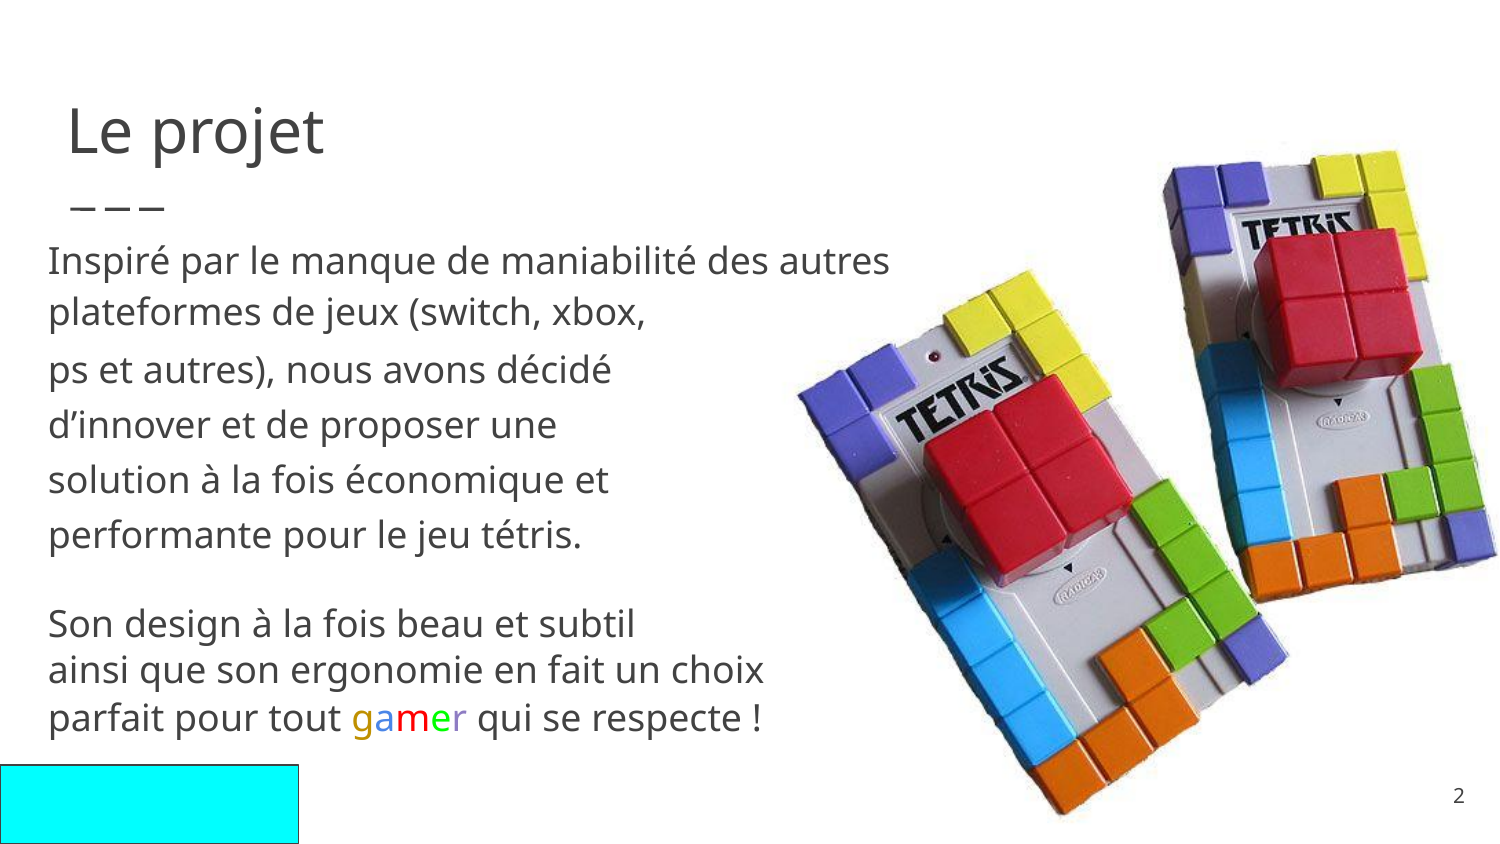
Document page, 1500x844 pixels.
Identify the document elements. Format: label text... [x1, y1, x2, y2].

text_box plateformes de jeux (switch, xbox, [32, 266, 984, 324]
text_box ps et autres), nous avons décidé [32, 324, 1162, 407]
slide_number <number> [1389, 764, 1480, 830]
picture [717, 96, 1500, 830]
text_box Inspiré par le manque de maniabilité des autres [32, 215, 1162, 297]
text_box performante pour le jeu tétris. [32, 489, 1011, 572]
title Le projet [51, 61, 1449, 182]
text_box solution à la fois économique et [32, 434, 1248, 517]
text_box [0, 764, 299, 844]
text_box Son design à la fois beau et subtil [32, 577, 984, 624]
text_box d’innover et de proposer une [32, 379, 978, 434]
text_box parfait pour tout gamer qui se respecte ! [32, 672, 1234, 755]
text_box ainsi que son ergonomie en fait un choix [32, 624, 1148, 672]
